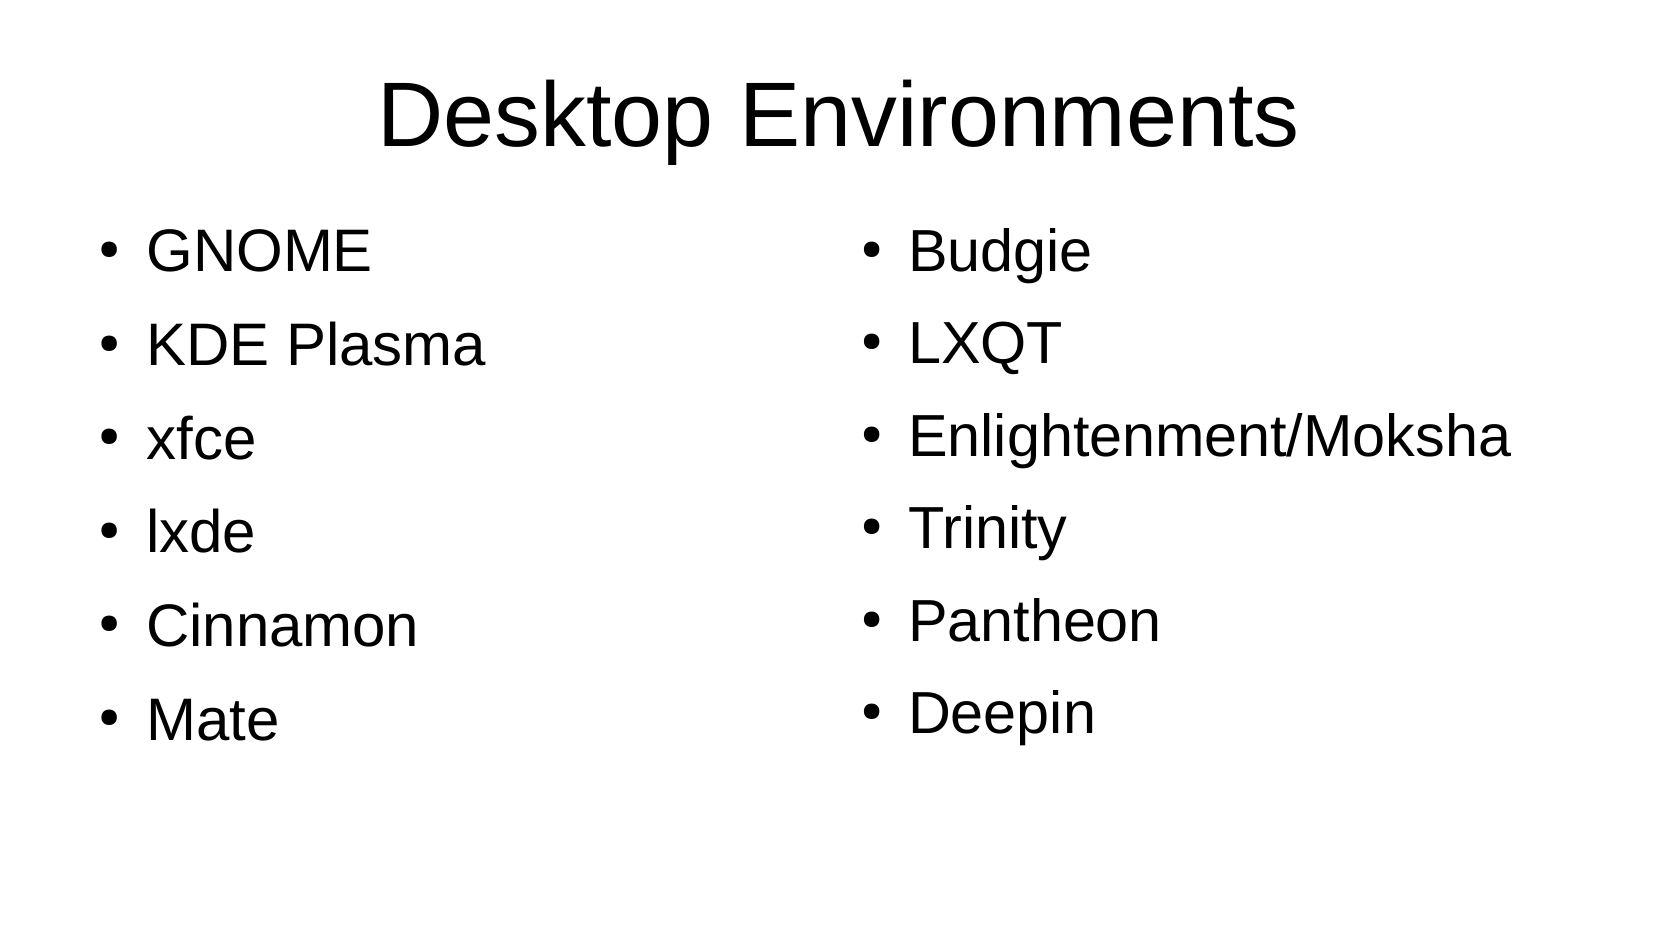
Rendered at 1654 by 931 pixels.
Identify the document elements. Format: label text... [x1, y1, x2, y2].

list Budgie LXQT Enlightenment/Moksha Trinity Pantheon Deepin [845, 217, 1572, 758]
title Desktop Environments [82, 37, 1571, 193]
list GNOME KDE Plasma xfce lxde Cinnamon Mate [82, 217, 809, 758]
